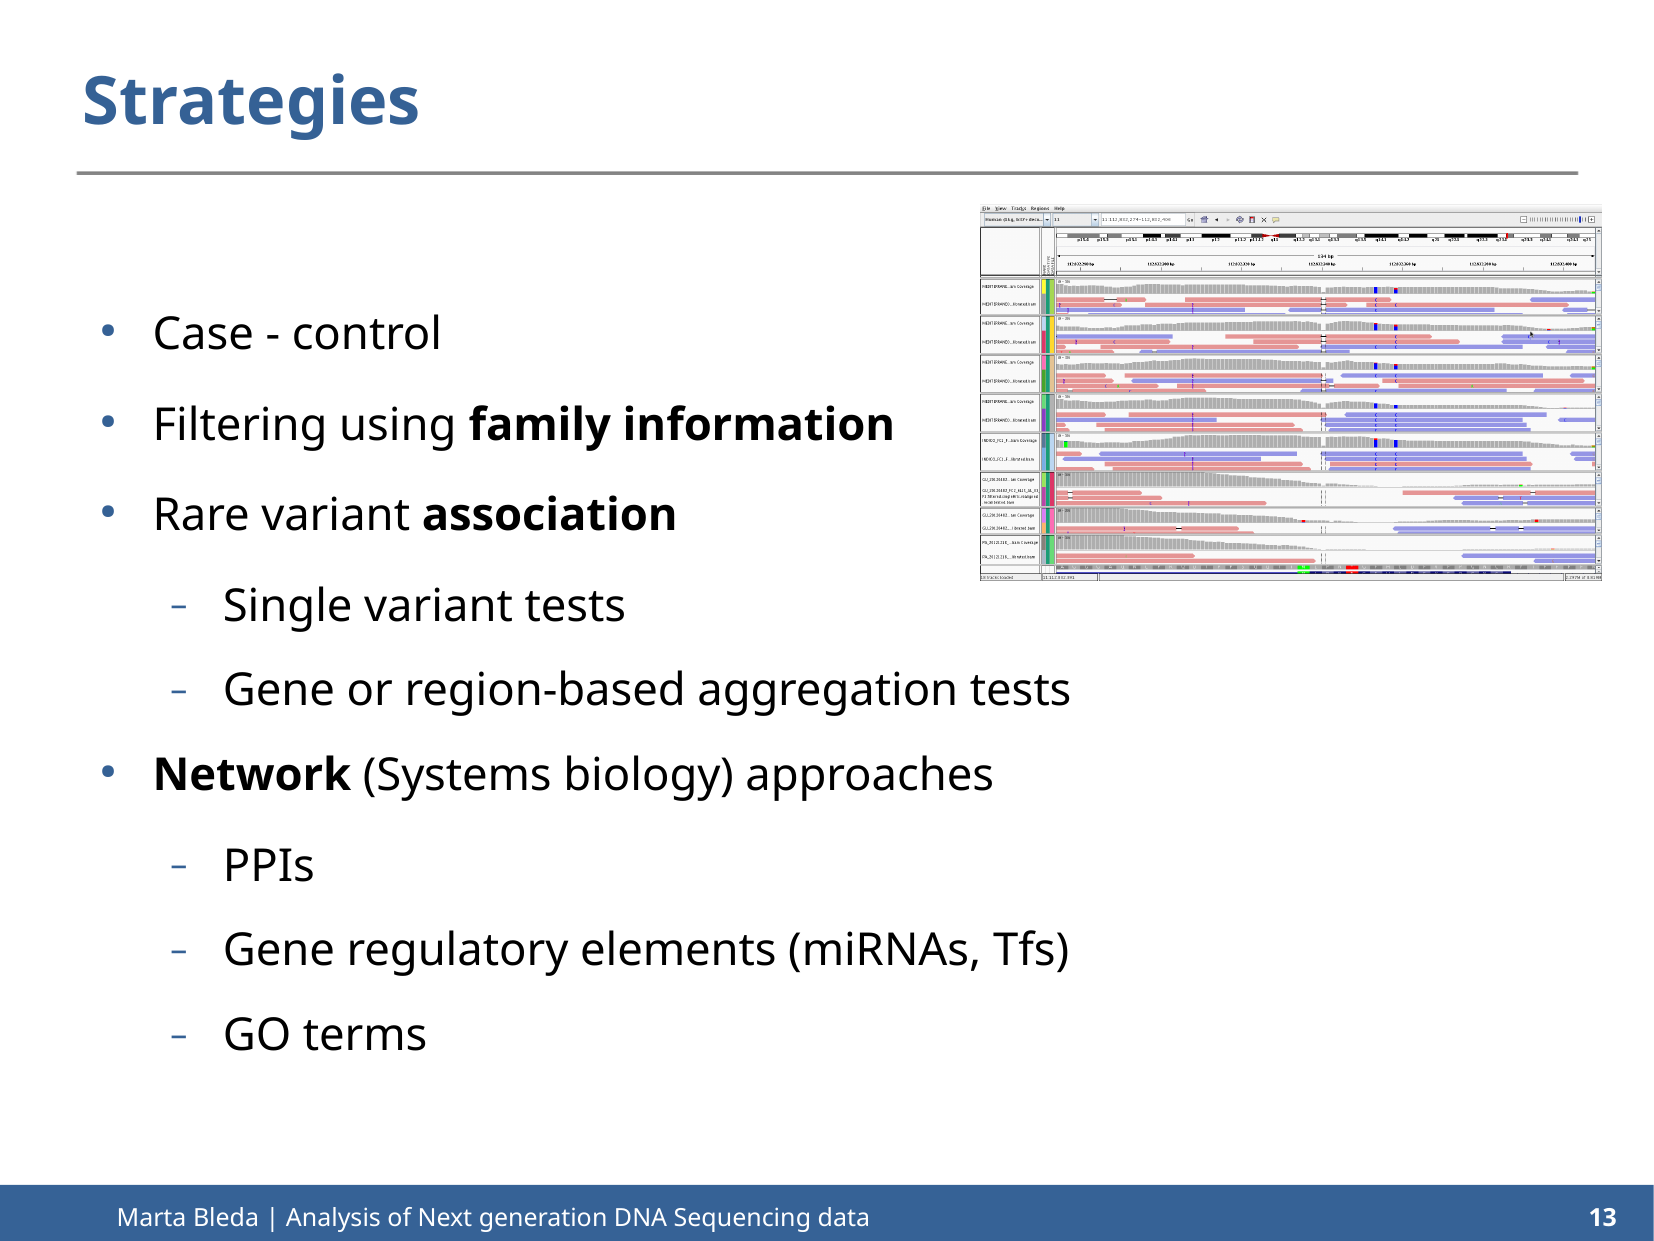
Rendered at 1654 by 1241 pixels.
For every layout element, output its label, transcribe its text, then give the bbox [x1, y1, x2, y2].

picture [980, 204, 1602, 581]
picture [74, 170, 1580, 175]
title Strategies [82, 49, 1571, 148]
list Case - control Filtering using family information Rare variant association Single variant tests Gene or region-based aggregation tests Network (Systems biology) approaches PPIs Gene regulatory elements (miRNAs, Tfs) GO terms [82, 301, 1538, 1065]
